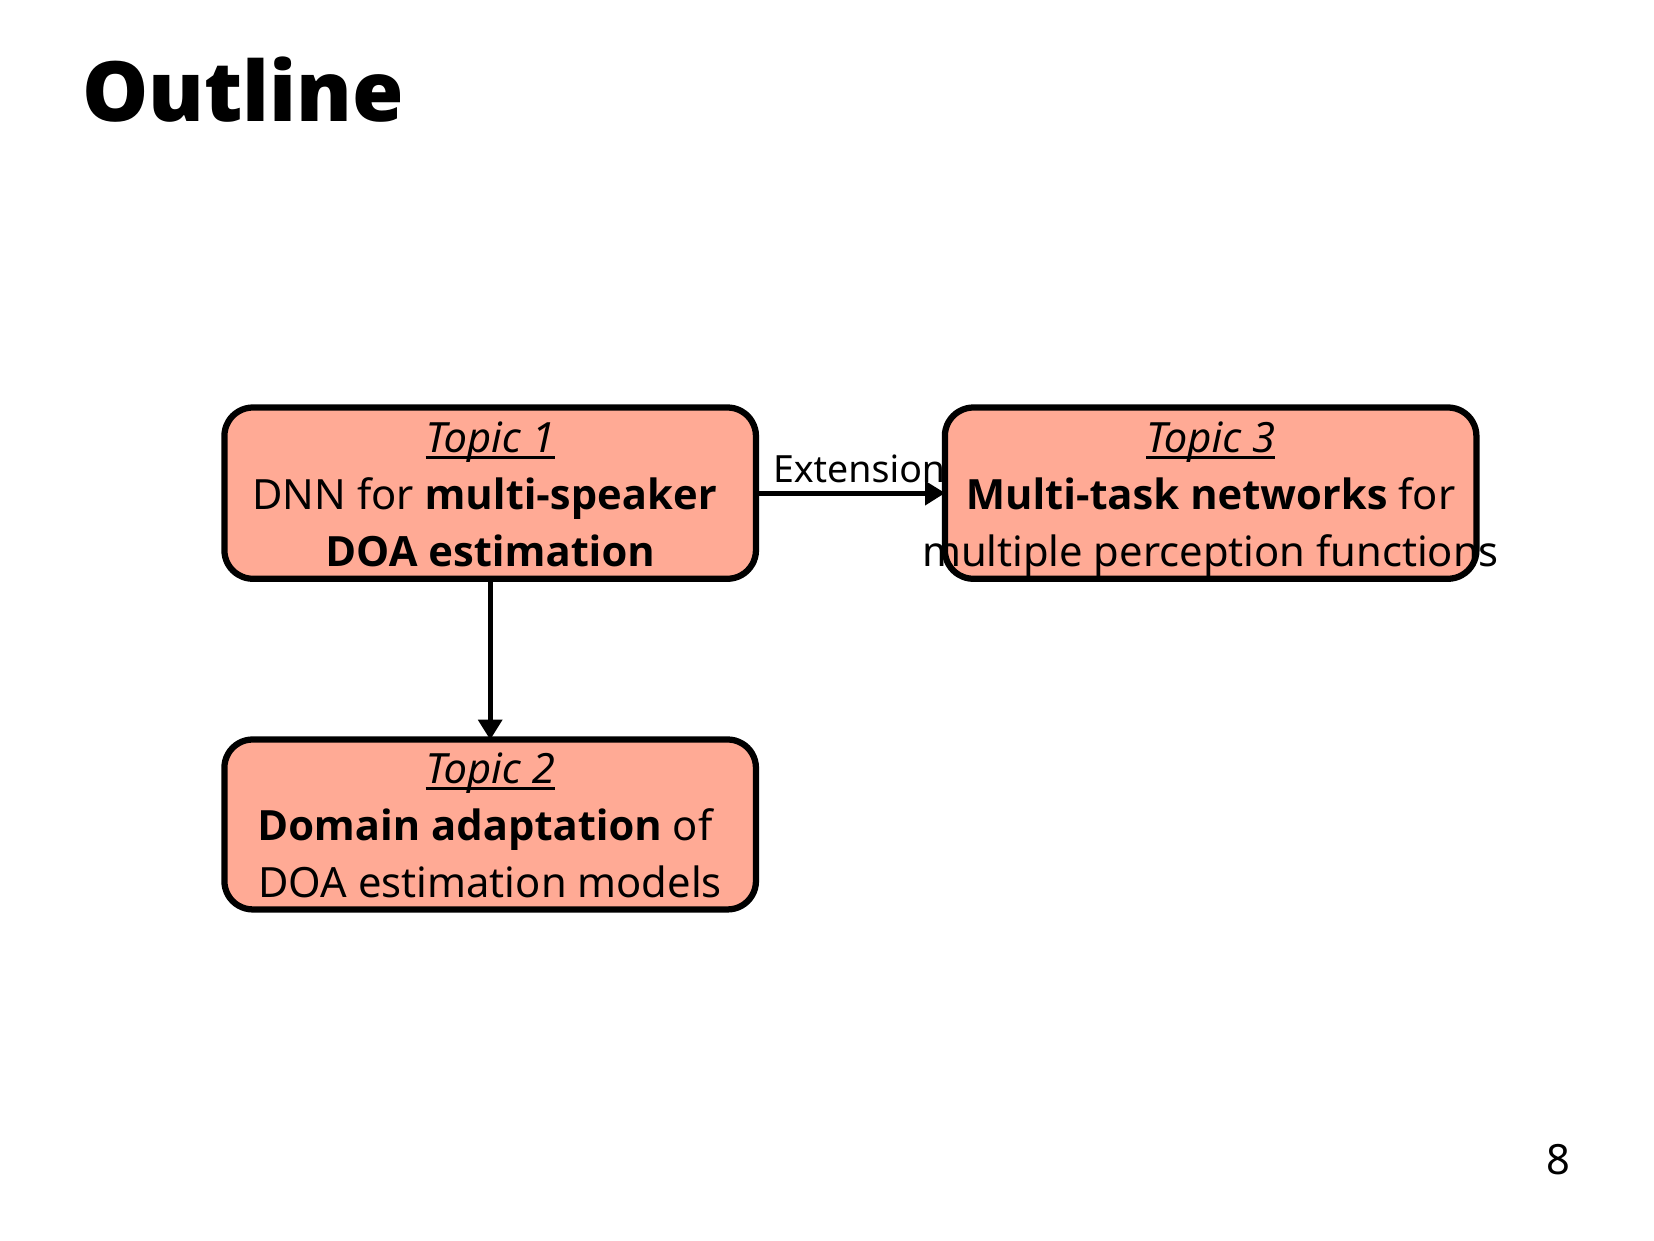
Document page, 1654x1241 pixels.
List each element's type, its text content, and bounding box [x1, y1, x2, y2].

text_box Topic 2 Domain adaptation of DOA estimation models [224, 739, 756, 910]
text_box Topic 3 Multi-task networks for multiple perception functions [944, 407, 1477, 579]
title Outline [82, 37, 1571, 143]
text_box Topic 1 DNN for multi-speaker DOA estimation [224, 407, 756, 579]
